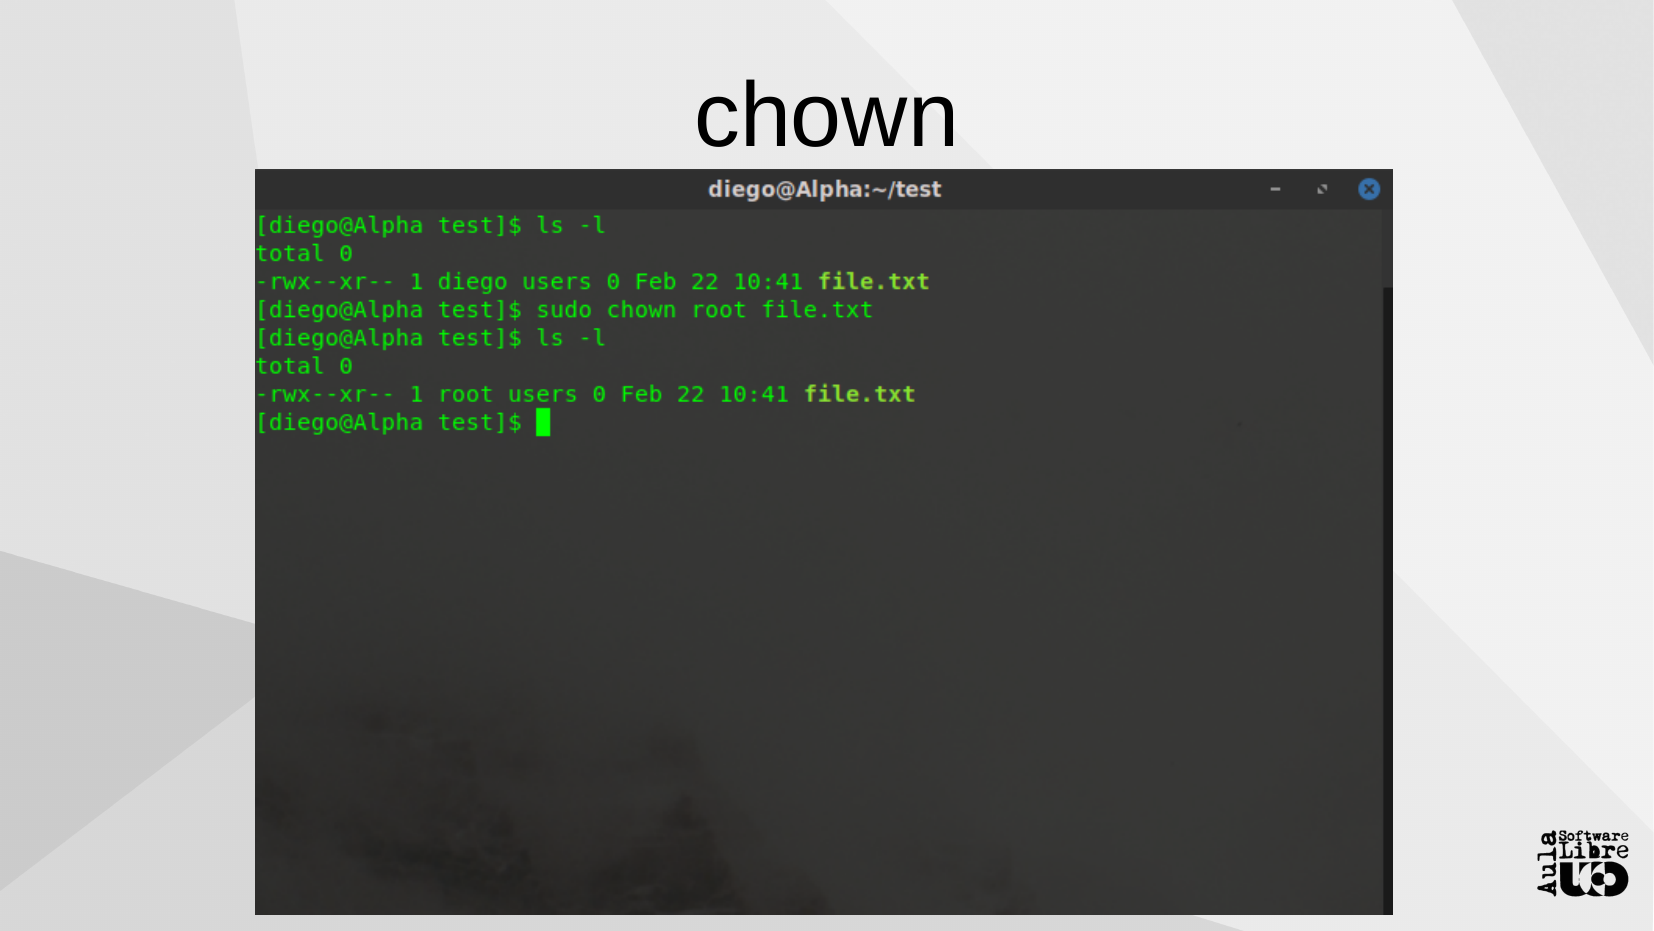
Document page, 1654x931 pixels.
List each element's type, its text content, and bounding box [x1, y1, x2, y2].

title chown [82, 37, 1571, 193]
picture [0, 0, 1654, 931]
